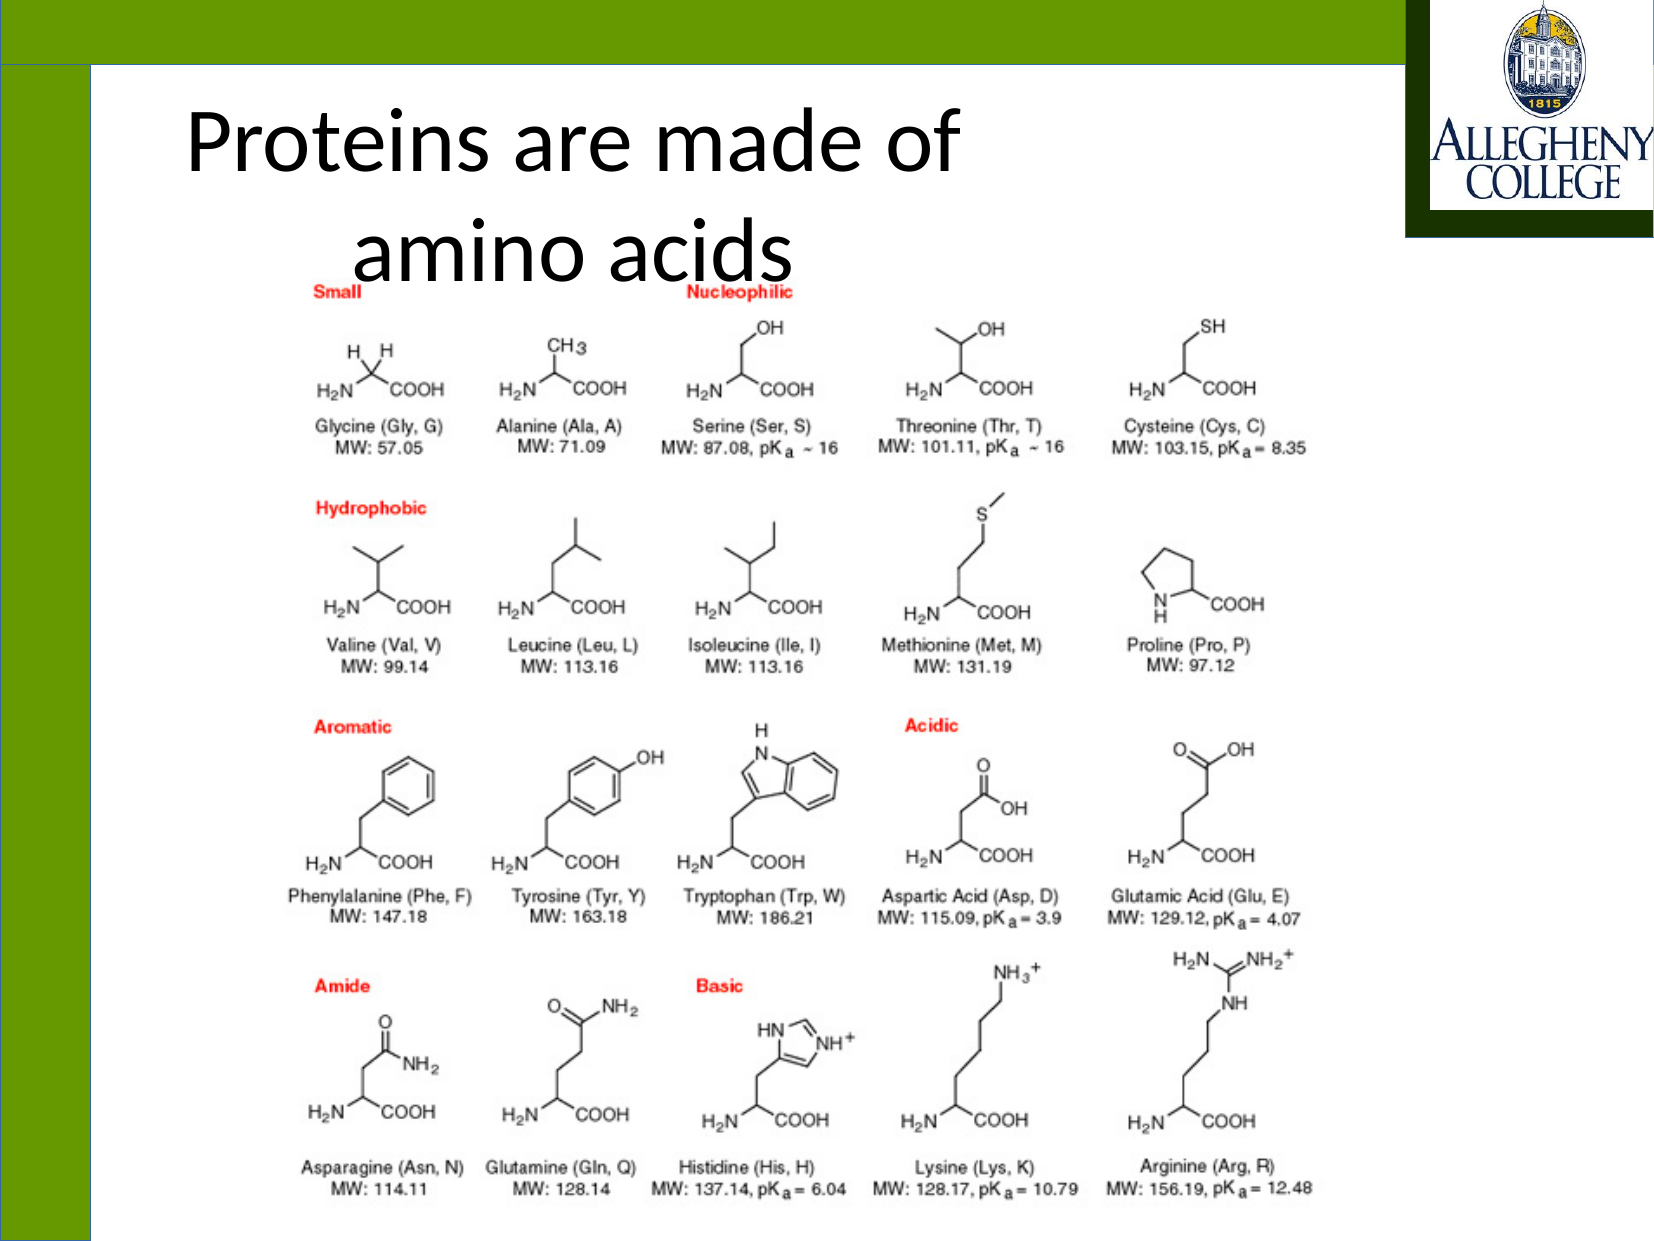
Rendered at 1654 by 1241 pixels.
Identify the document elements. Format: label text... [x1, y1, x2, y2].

picture [91, 250, 1654, 1237]
text_box [0, 0, 1654, 1241]
picture [1430, 0, 1654, 210]
title Proteins are made of amino acids [91, 65, 1066, 331]
